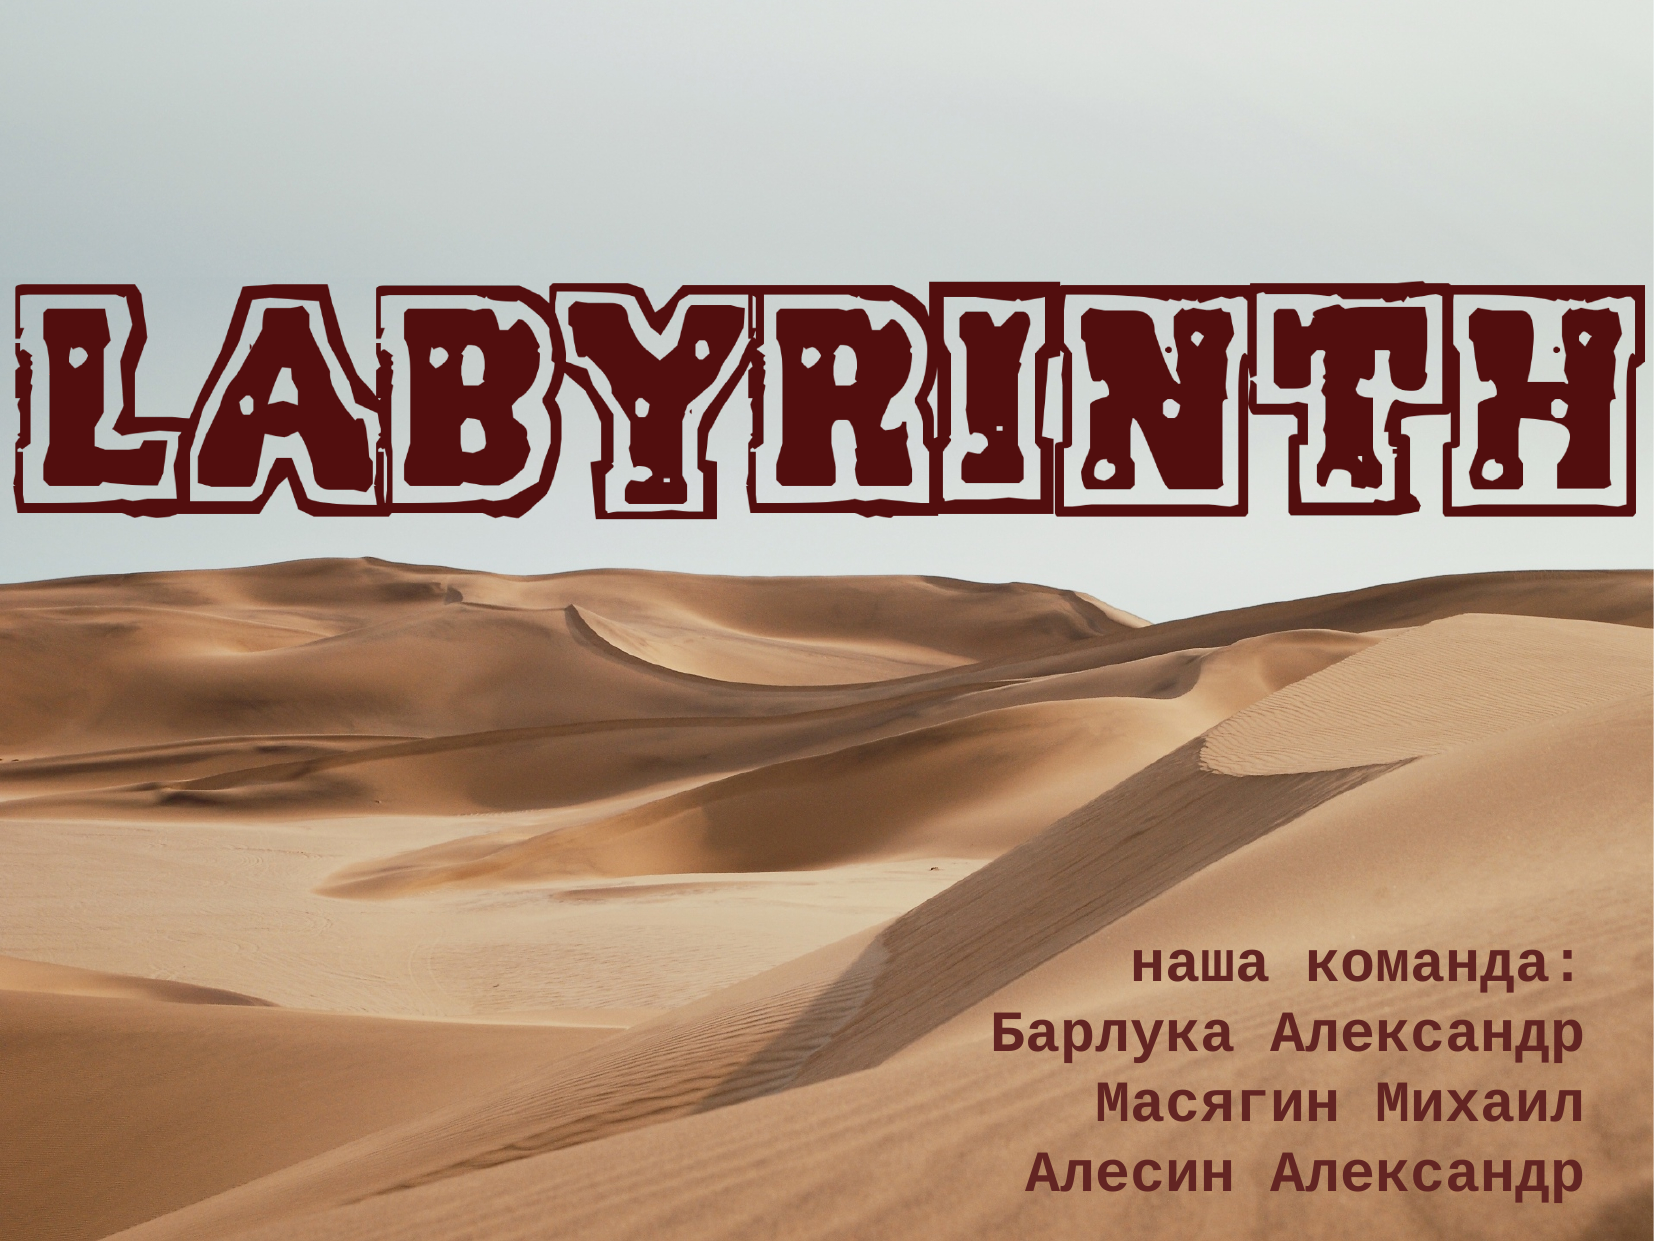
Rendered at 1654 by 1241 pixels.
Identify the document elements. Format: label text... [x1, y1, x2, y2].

picture [0, 0, 1654, 1241]
text_box наша команда: Барлука Александр Масягин Михаил Алесин Александр [975, 915, 1626, 1214]
